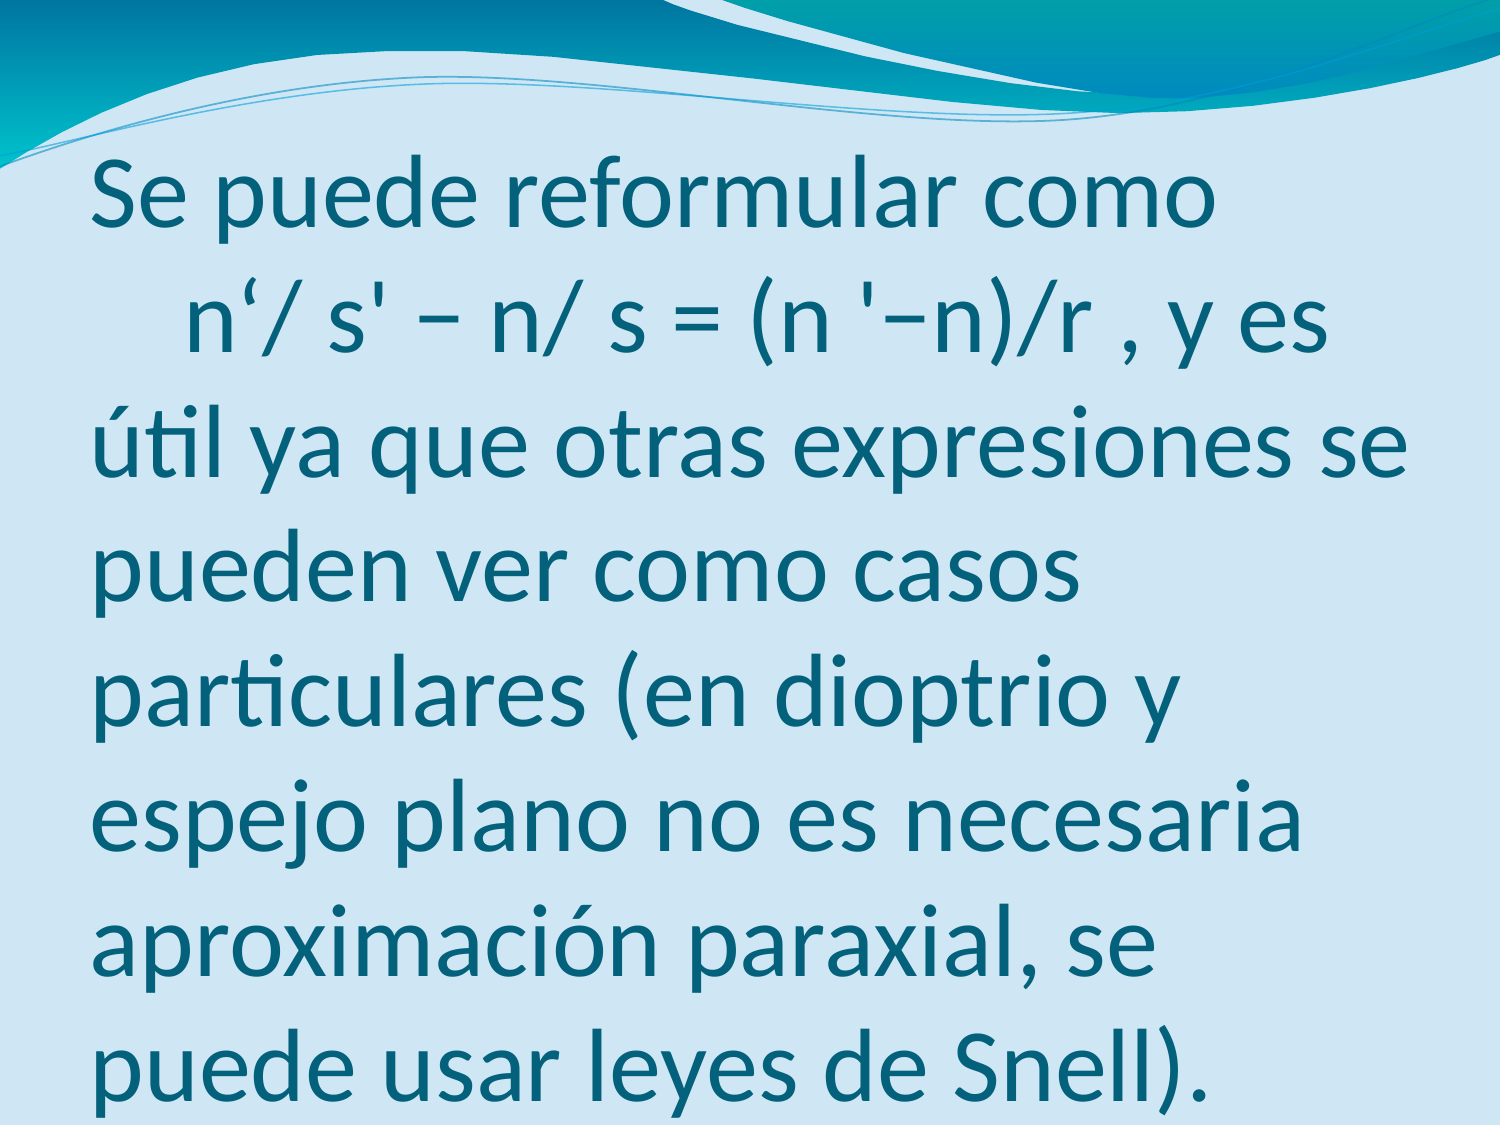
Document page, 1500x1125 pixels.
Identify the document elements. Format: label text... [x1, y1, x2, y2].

title Se puede reformular como n‘/ s' − n/ s = (n '−n)/r , y es útil ya que otras expresiones se pueden ver como casos particulares (en dioptrio y espejo plano no es necesaria aproximación paraxial, se puede usar leyes de Snell). Invariante de Abbe para s'=∞ nos lleva a f = −nr/(n'−n) , y para s=∞ nos lleva a nos lleva a f '= n'r/(n'−n) [75, 115, 1438, 1125]
